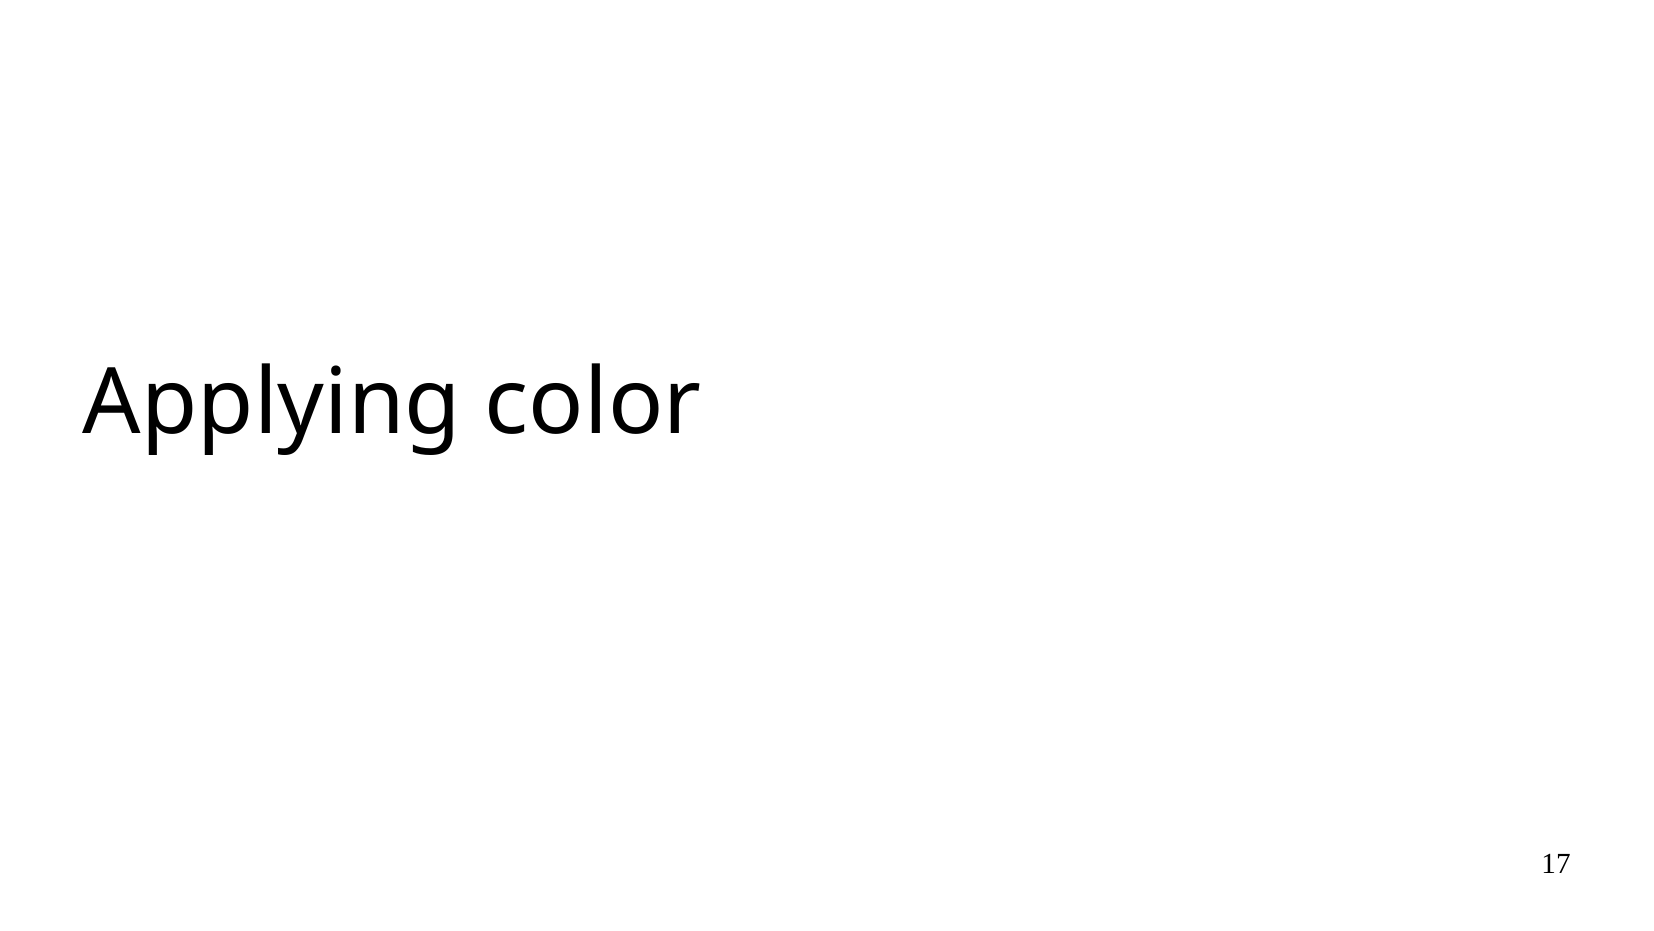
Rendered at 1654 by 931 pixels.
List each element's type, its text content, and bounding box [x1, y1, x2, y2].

title Applying color [82, 320, 1571, 476]
